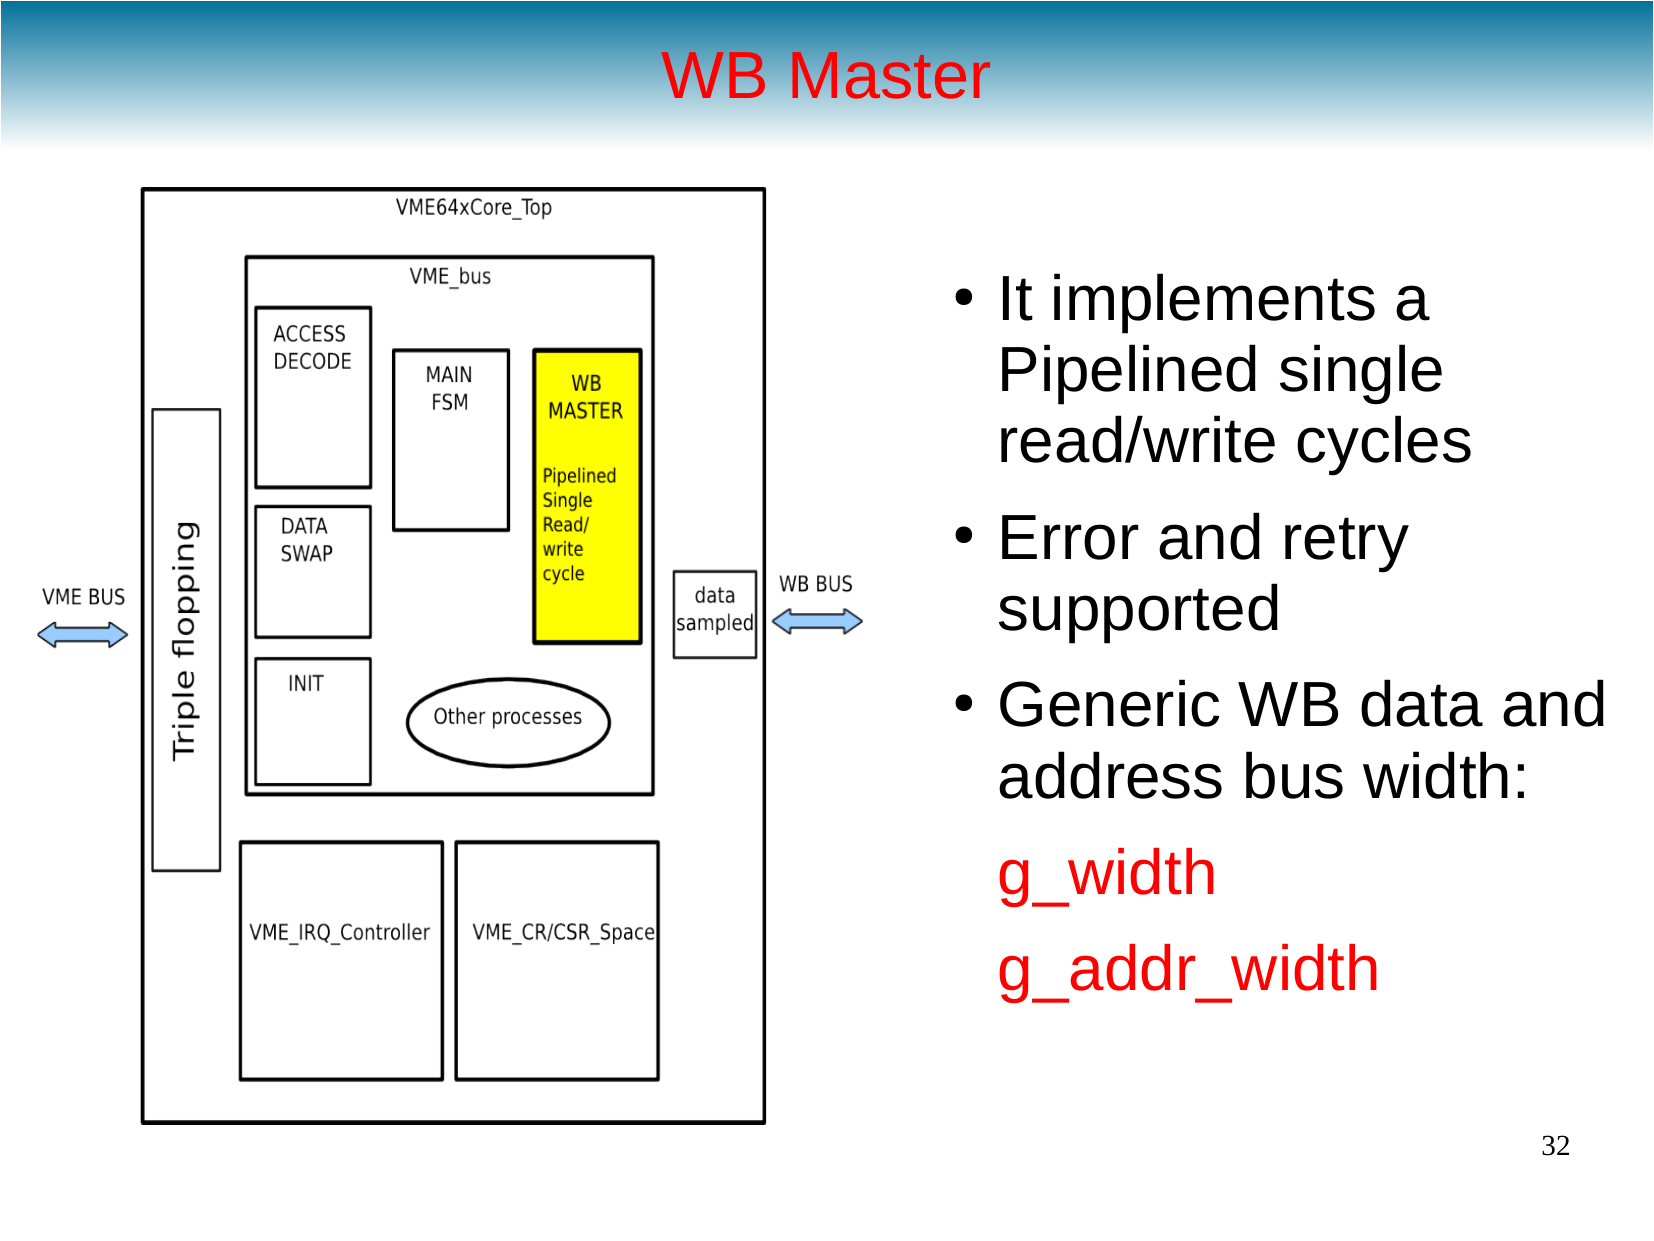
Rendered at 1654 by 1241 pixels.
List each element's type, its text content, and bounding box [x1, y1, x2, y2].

text_box WB Master [0, 0, 1654, 151]
picture [37, 187, 863, 1126]
list It implements a Pipelined single read/write cycles Error and retry supported Generic WB data and address bus width: g_width g_addr_width [937, 262, 1609, 1082]
